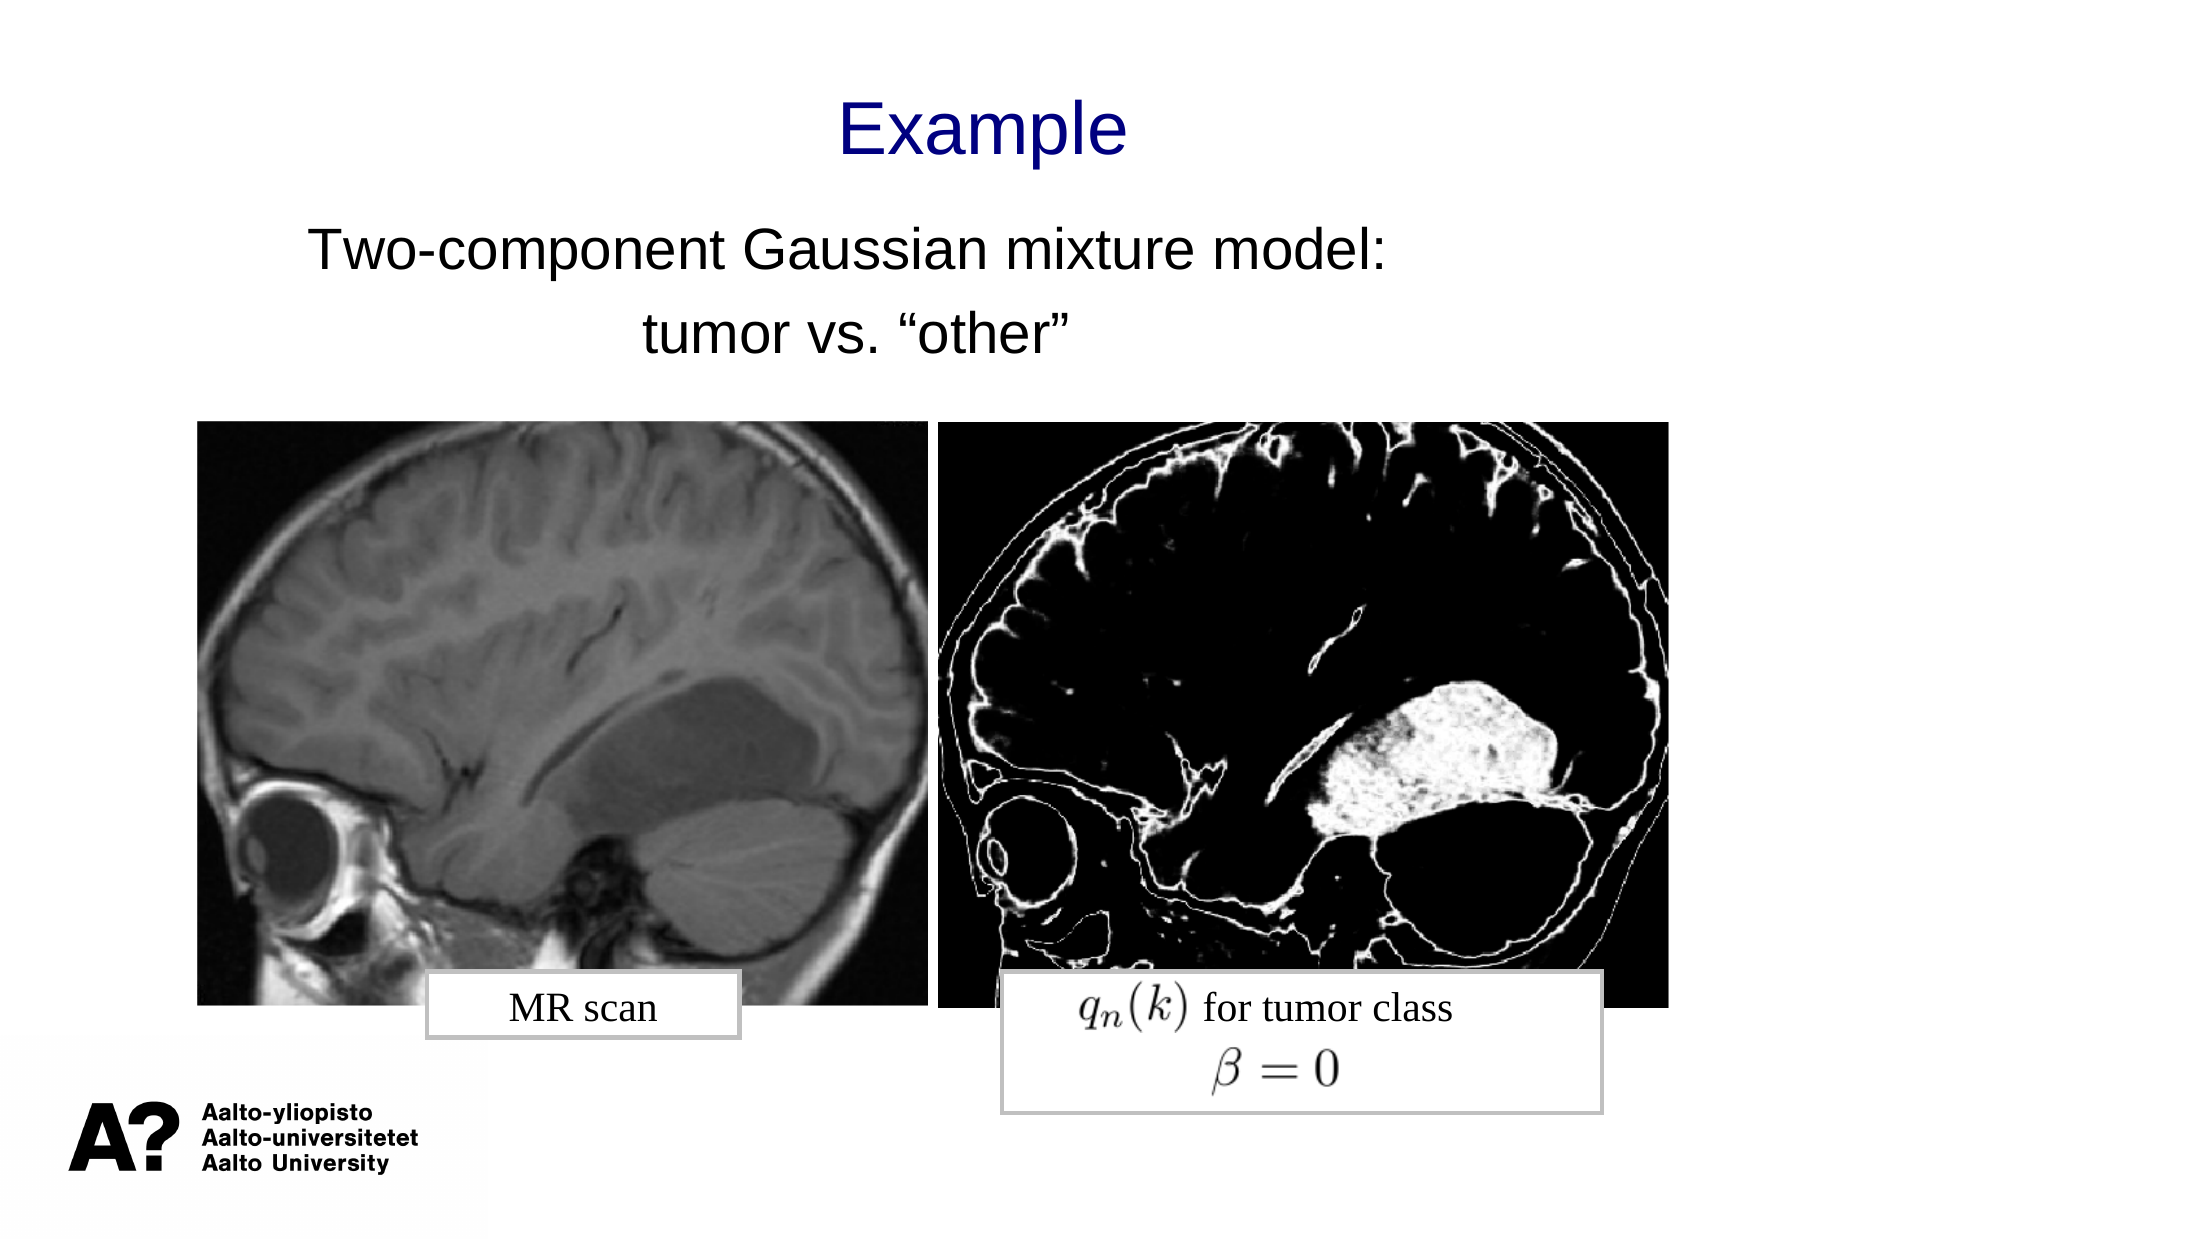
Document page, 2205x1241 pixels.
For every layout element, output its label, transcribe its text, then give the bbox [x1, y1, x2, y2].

text_box Two-component Gaussian mixture model: tumor vs. “other” [293, 203, 1626, 523]
text_box for tumor class [1001, 971, 1603, 1113]
picture [1206, 1035, 1353, 1102]
text_box MR scan [426, 971, 740, 1038]
picture [196, 420, 928, 1007]
picture [938, 422, 1670, 1008]
picture [1075, 978, 1191, 1033]
picture [0, 1035, 488, 1239]
title Example [326, 65, 1640, 179]
